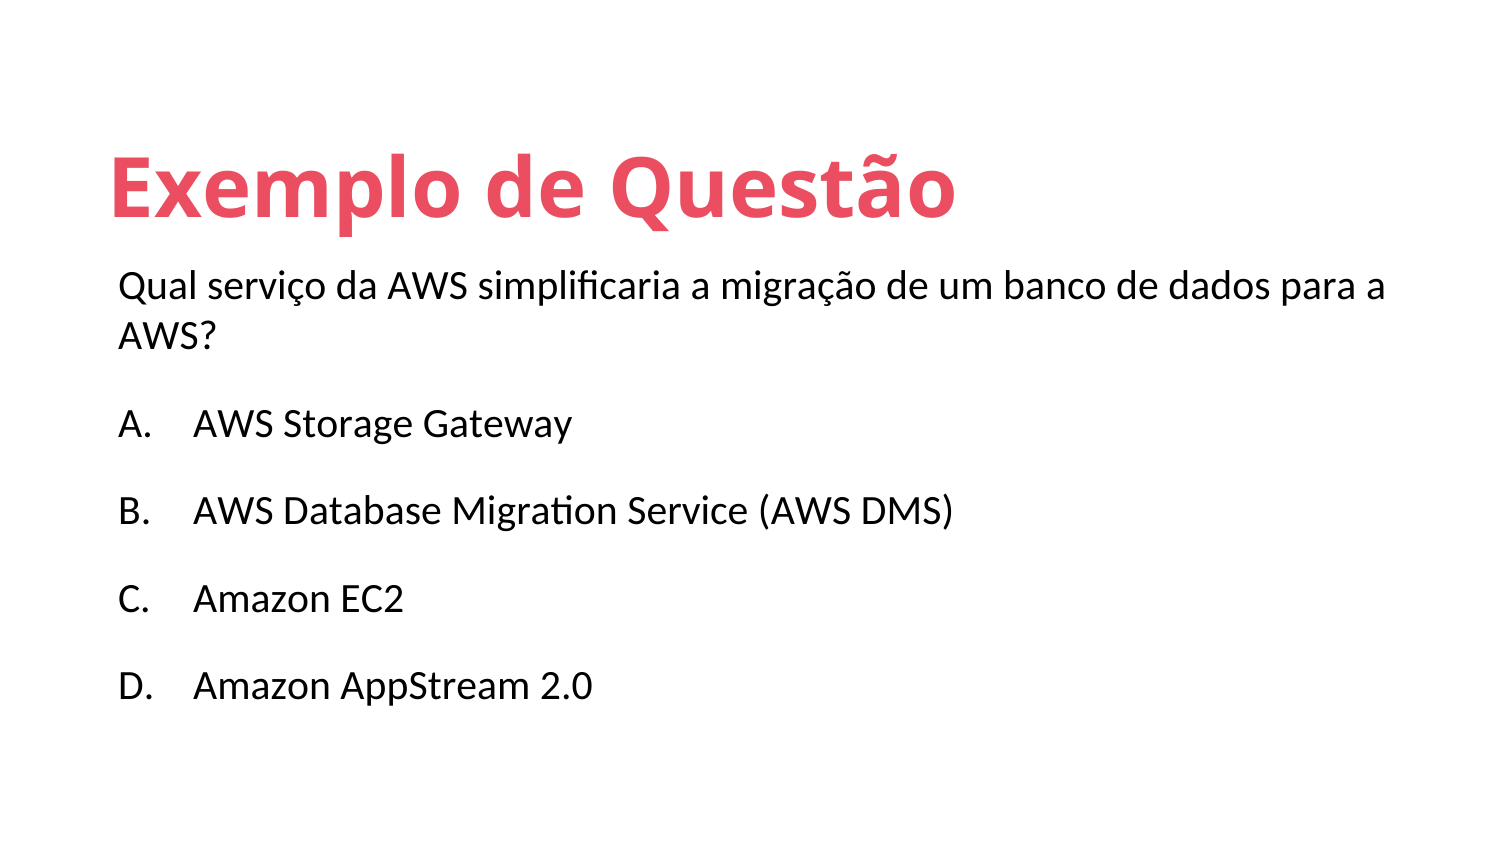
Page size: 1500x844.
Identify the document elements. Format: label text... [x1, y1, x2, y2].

text_box Exemplo de Questão [92, 104, 1408, 243]
text_box Qual serviço da AWS simplificaria a migração de um banco de dados para a AWS? AWS Storage Gateway AWS Database Migration Service (AWS DMS) Amazon EC2 Amazon AppStream 2.0 [103, 242, 1408, 780]
